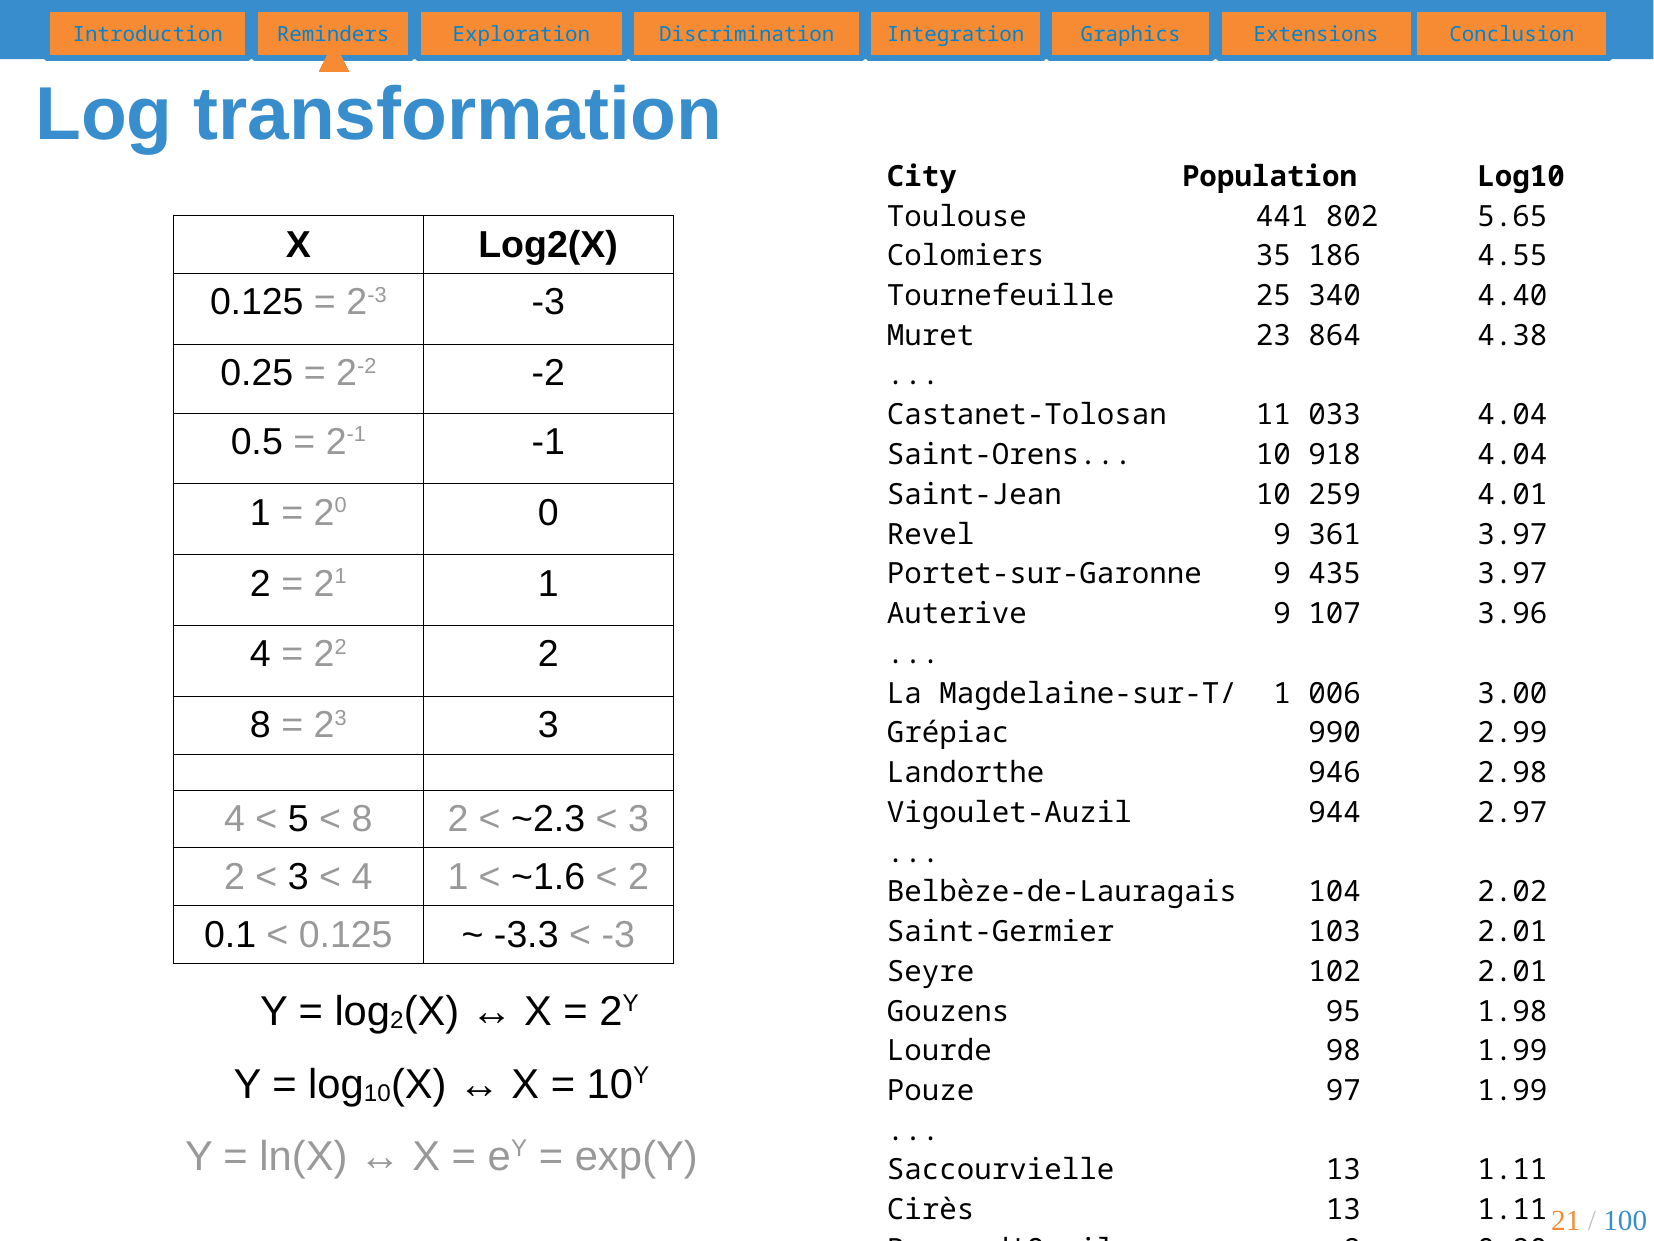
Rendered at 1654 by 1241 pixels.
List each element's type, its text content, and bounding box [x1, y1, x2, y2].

table_cell 3 [424, 697, 673, 754]
table_cell 0.1 < 0.125 [174, 906, 423, 963]
table_cell 0.5 = 2-1 [174, 414, 423, 483]
table_cell 1 = 20 [174, 484, 423, 554]
title Log transformation [35, 61, 1571, 166]
table_cell 2 < ~2.3 < 3 [424, 791, 673, 847]
table_cell 8 = 23 [174, 697, 423, 754]
table_cell 0 [424, 484, 673, 554]
table_cell -1 [424, 414, 673, 483]
table_cell 4 < 5 < 8 [174, 791, 423, 847]
text_box [319, 41, 349, 72]
table_header Log2(X) [424, 216, 673, 273]
table_cell 1 < ~1.6 < 2 [424, 848, 673, 905]
table_header X [174, 216, 423, 273]
table_cell 0.25 = 2-2 [174, 345, 423, 413]
table_cell [424, 755, 673, 790]
text_box City Population Log10 Toulouse 441 802 5.65 Colomiers 35 186 4.55 Tournefeuille 25 340 4.40 Muret 23 864 4.38 ... Castanet-Tolosan 11 033 4.04 Saint-Orens... 10 918 4.04 Saint-Jean 10 259 4.01 Revel 9 361 3.97 Portet-sur-Garonne 9 435 3.97 Auterive 9 107 3.96 ... La Magdelaine-sur-T/ 1 006 3.00 Grépiac 990 2.99 Landorthe 946 2.98 Vigoulet-Auzil 944 2.97 ... Belbèze-de-Lauragais 104 2.02 Saint-Germier 103 2.01 Seyre 102 2.01 Gouzens 95 1.98 Lourde 98 1.99 Pouze 97 1.99 ... Saccourvielle 13 1.11 Cirès 13 1.11 Bourg-d'Oueil 8 0.90 Trébons-de-Luchon 8 0.90 Caubous 6 0.78 Baren 5 0.70 [872, 147, 1595, 1229]
table_cell ~ -3.3 < -3 [424, 906, 673, 963]
table_header [30, 1002, 88, 1059]
table_cell 4 = 22 [174, 626, 423, 696]
table_cell 2 = 21 [174, 555, 423, 625]
table_cell 2 [424, 626, 673, 696]
table_cell [174, 755, 423, 790]
text_box Y = log2(X) ↔ X = 2Y Y = log10(X) ↔ X = 10Y Y = ln(X) ↔ X = eY = exp(Y) [88, 980, 795, 1188]
table_cell 0.125 = 2-3 [174, 274, 423, 344]
table_cell [30, 1059, 88, 1115]
table_cell -3 [424, 274, 673, 344]
table_cell 1 [424, 555, 673, 625]
table_cell 2 < 3 < 4 [174, 848, 423, 905]
table_cell -2 [424, 345, 673, 413]
